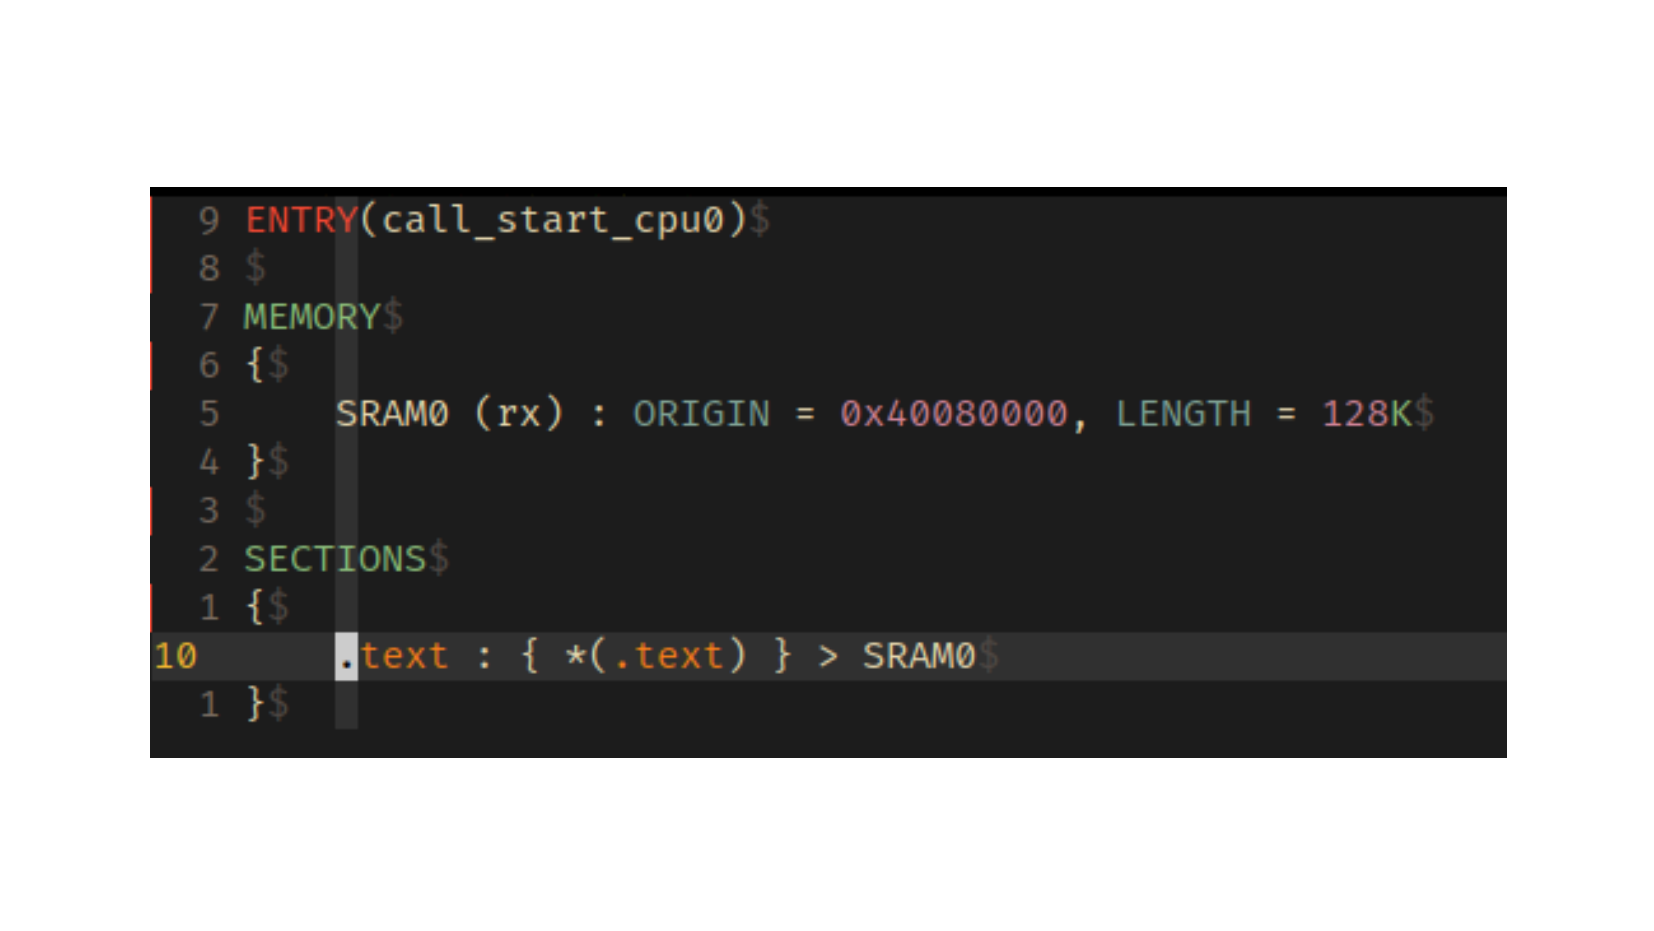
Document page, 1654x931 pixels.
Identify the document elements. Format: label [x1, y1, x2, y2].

picture [150, 187, 1507, 758]
